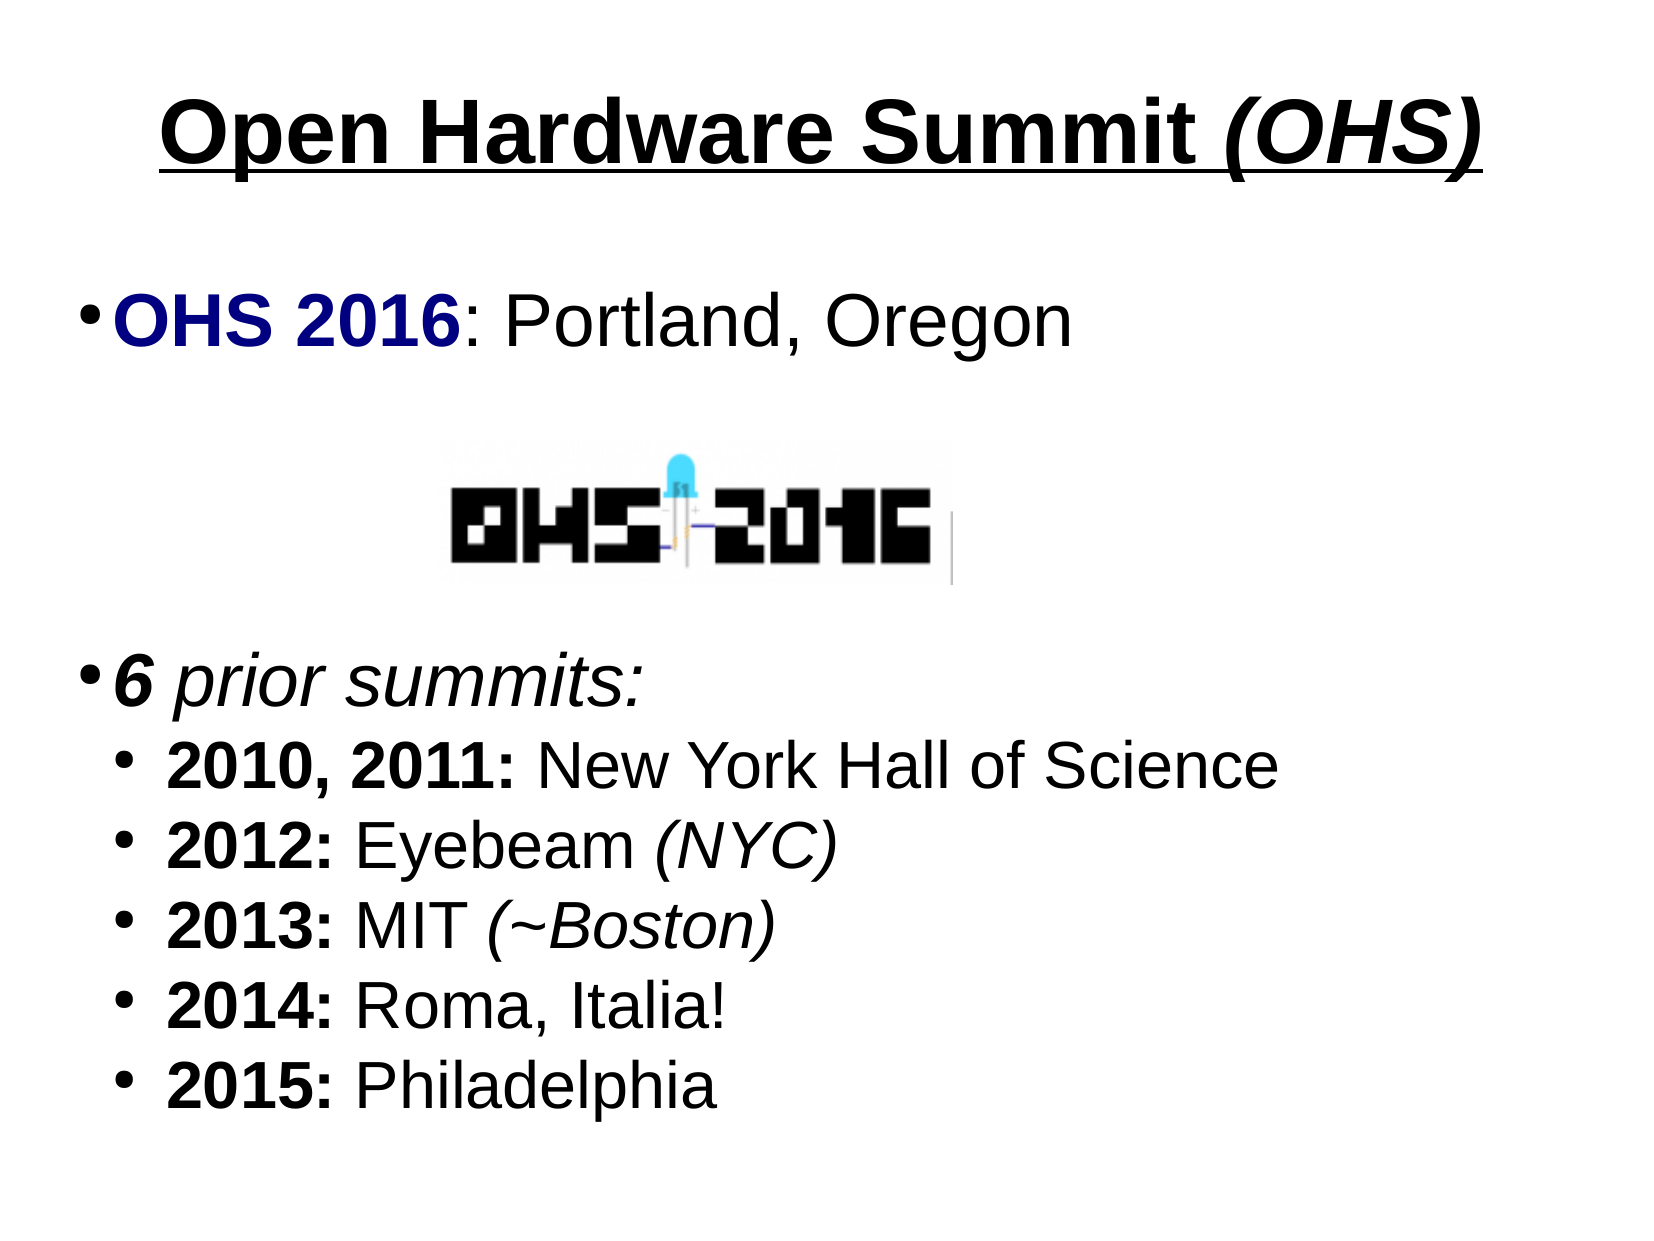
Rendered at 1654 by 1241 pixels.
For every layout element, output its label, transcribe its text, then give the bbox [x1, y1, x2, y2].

picture [437, 439, 953, 586]
text_box Open Hardware Summit (OHS) OHS 2016: Portland, Oregon 6 prior summits: 2010, 2011: New York Hall of Science 2012: Eyebeam (NYC) 2013: MIT (~Boston) 2014: Roma, Italia! 2015: Philadelphia [76, 229, 1565, 845]
